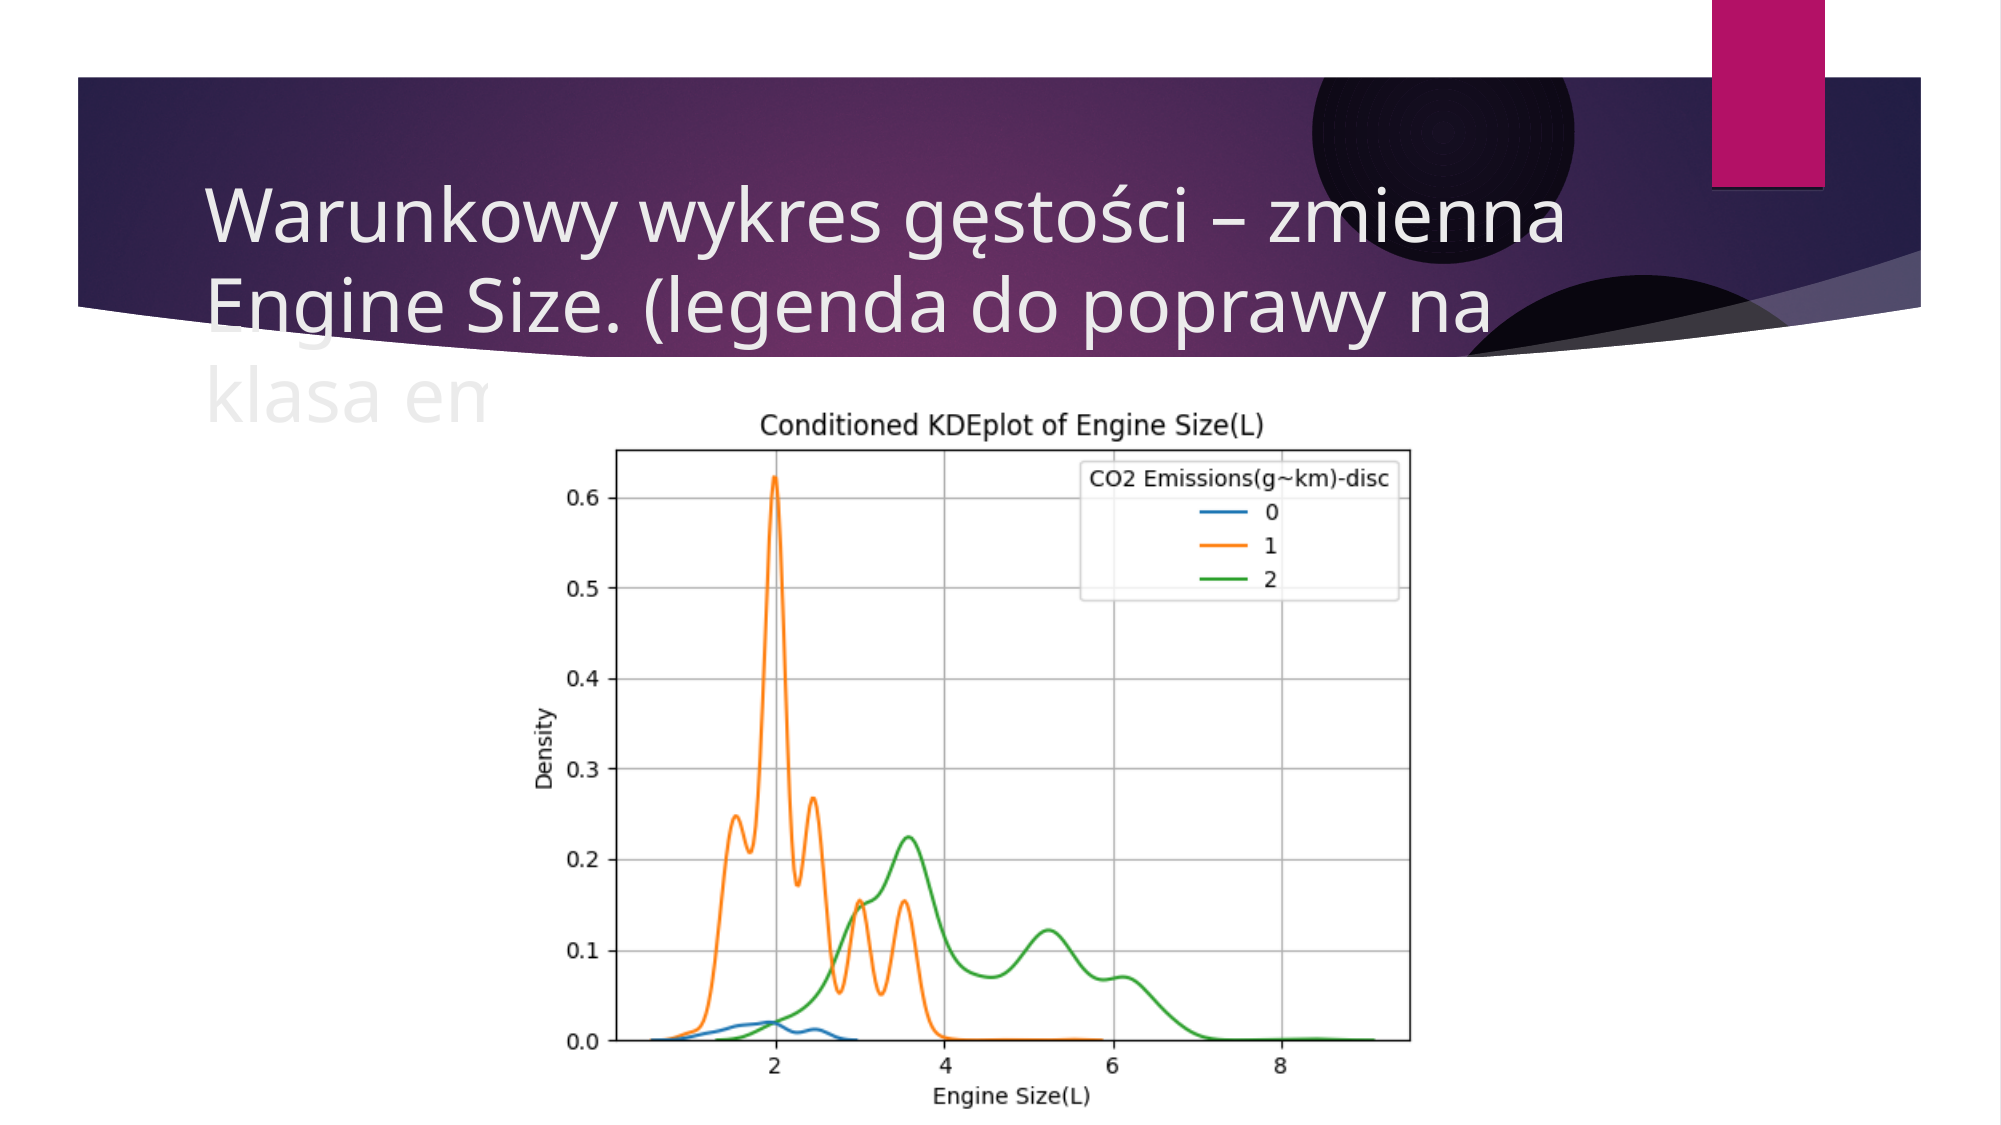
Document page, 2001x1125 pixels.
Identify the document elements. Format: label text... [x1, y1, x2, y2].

picture [488, 357, 1512, 1125]
title Warunkowy wykres gęstości – zmienna Engine Size. (legenda do poprawy na klasa emisyjności) [189, 159, 1627, 276]
